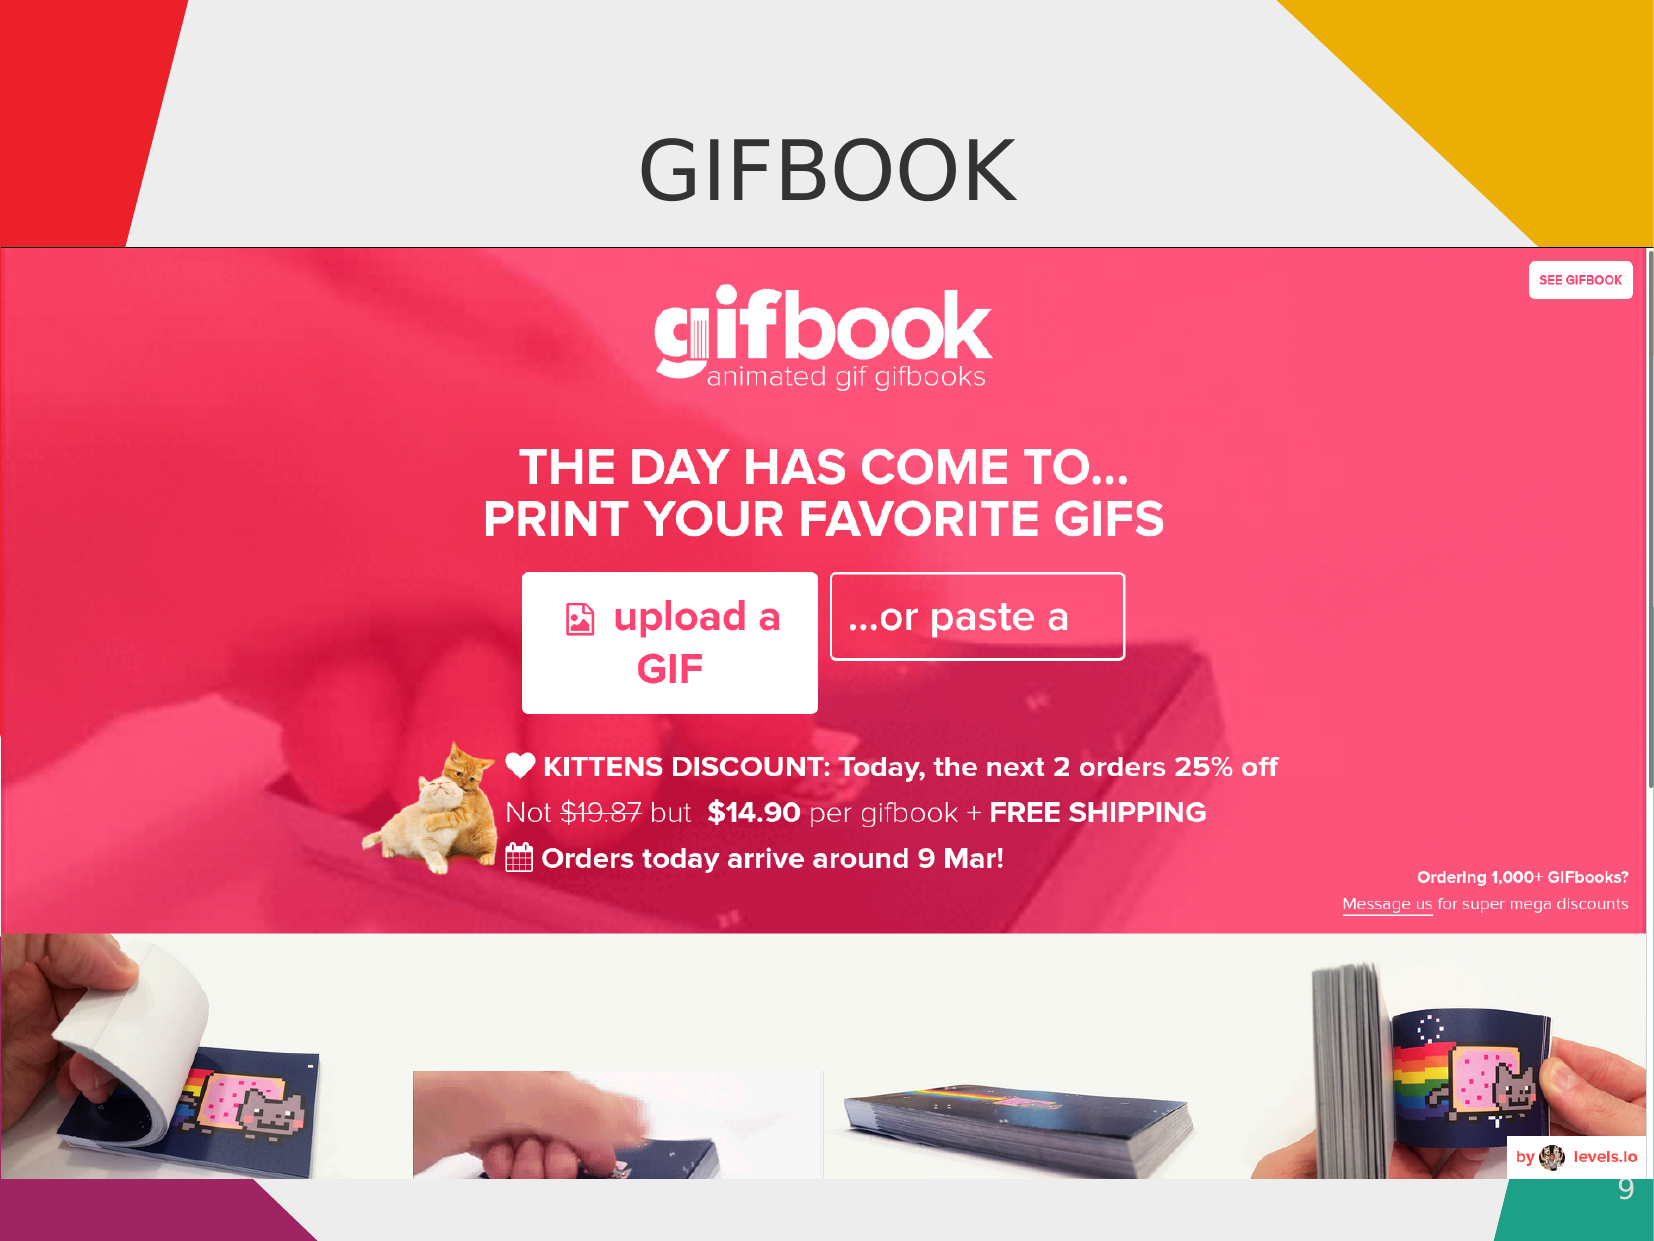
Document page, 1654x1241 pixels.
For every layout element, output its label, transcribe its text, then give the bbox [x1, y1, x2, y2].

picture [1, 247, 1654, 1179]
title GIFBOOK [114, 73, 1539, 247]
